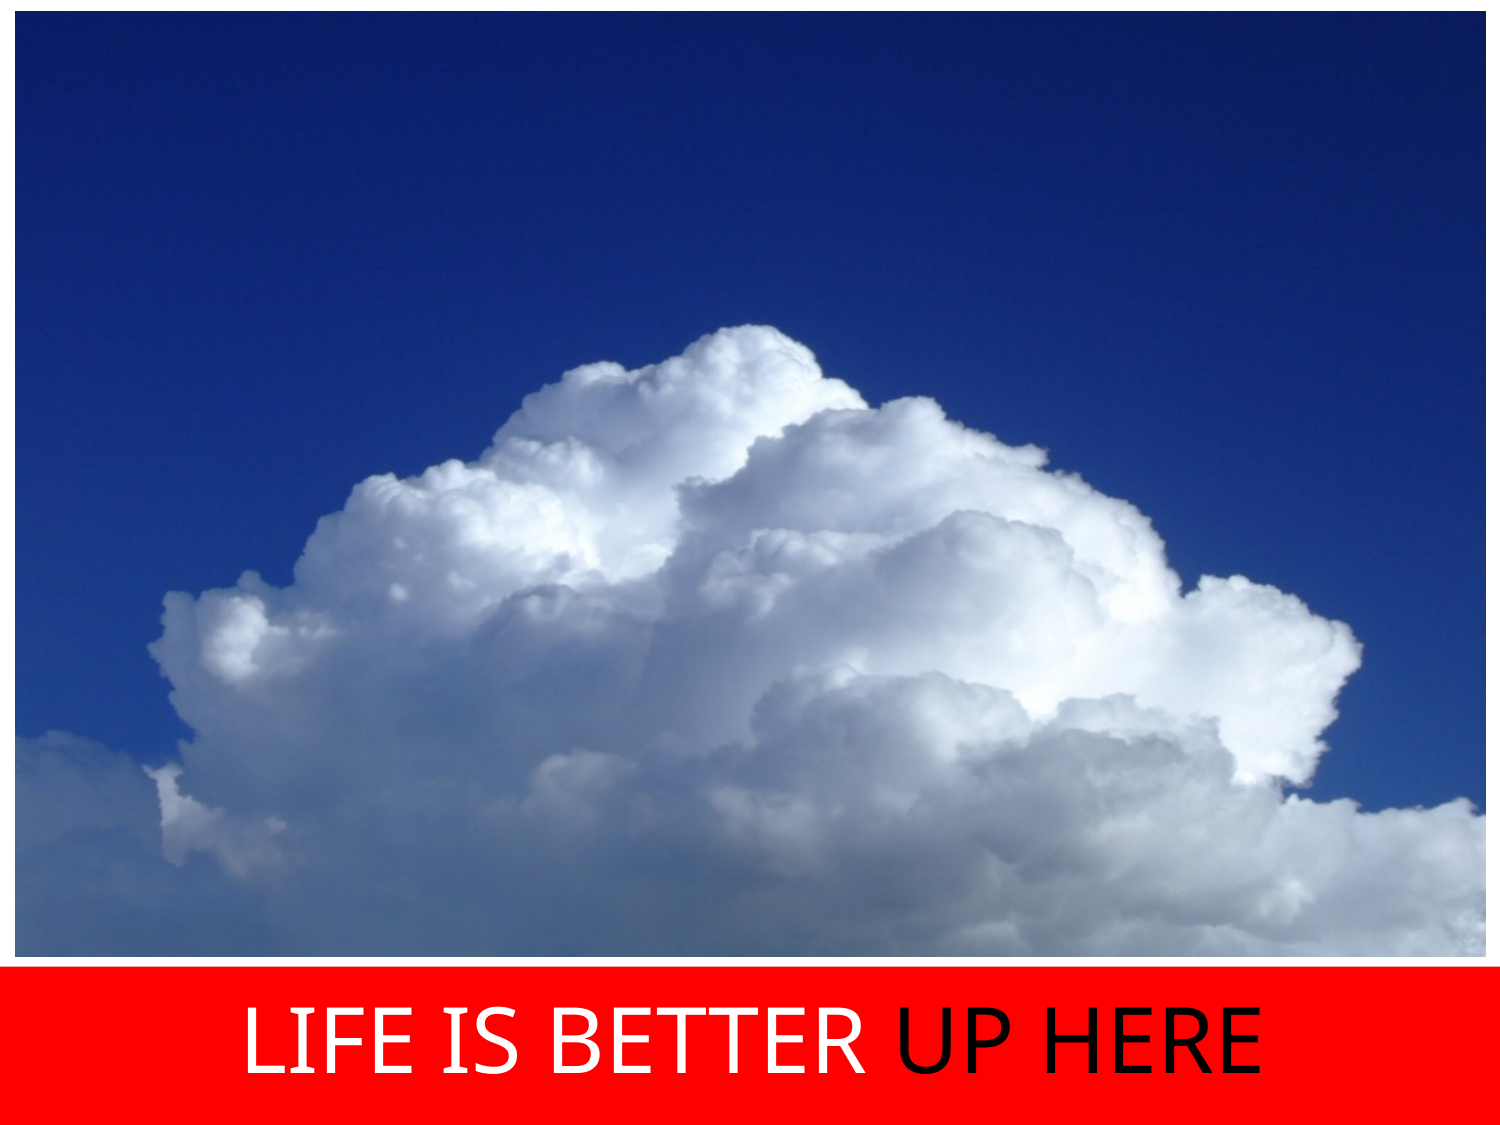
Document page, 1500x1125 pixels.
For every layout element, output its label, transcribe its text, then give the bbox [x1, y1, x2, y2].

picture [15, 11, 1486, 957]
list LIFE IS BETTER UP HERE [28, 974, 1478, 1111]
